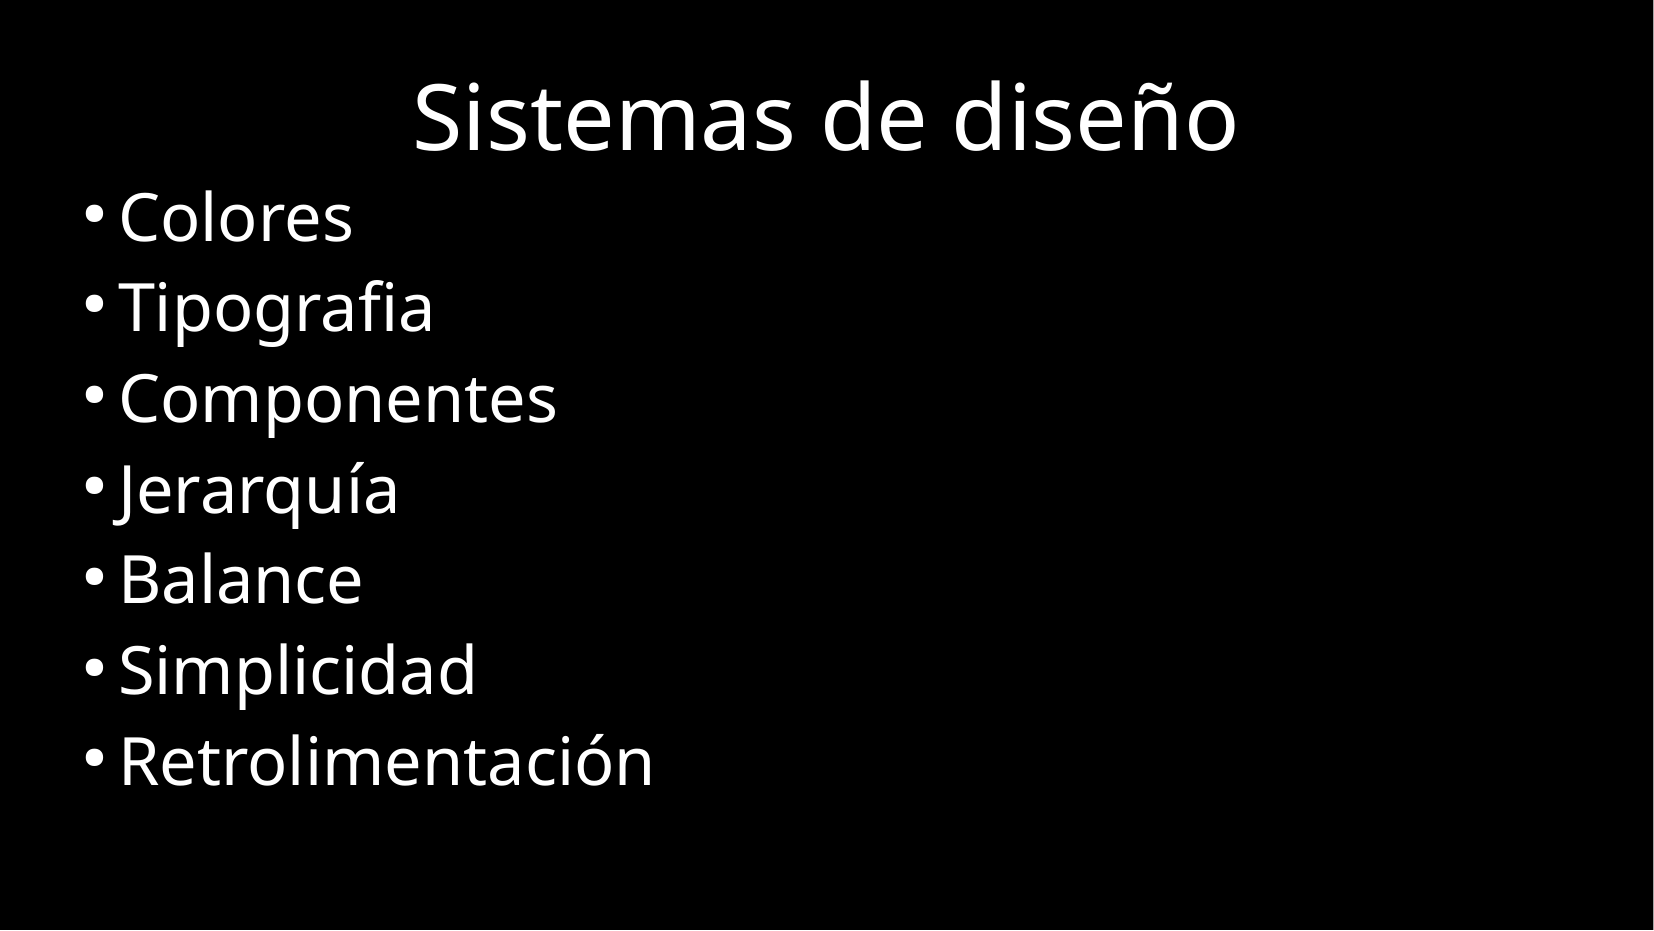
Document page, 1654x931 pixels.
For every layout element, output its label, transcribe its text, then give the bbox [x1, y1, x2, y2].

title Sistemas de diseño [82, 37, 1571, 193]
subtitle Colores Tipografia Componentes Jerarquía Balance Simplicidad Retrolimentación [82, 213, 1571, 762]
